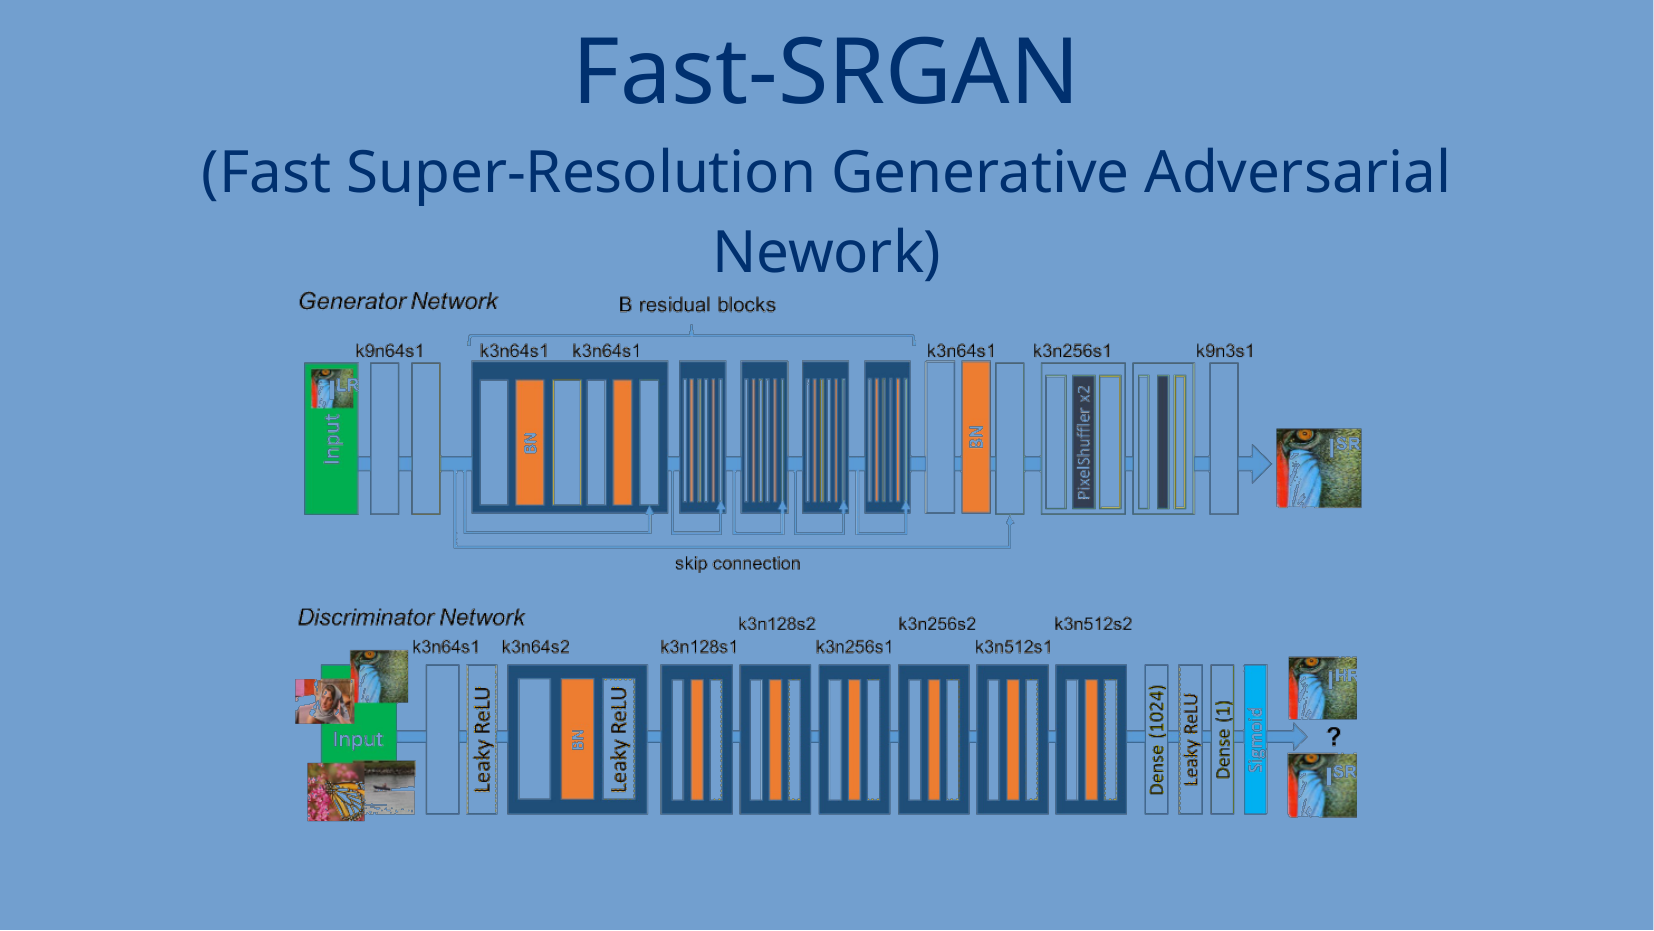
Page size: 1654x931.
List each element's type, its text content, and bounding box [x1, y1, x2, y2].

title Fast-SRGAN (Fast Super-Resolution Generative Adversarial Nework) [82, 48, 1571, 247]
picture [196, 224, 1463, 848]
